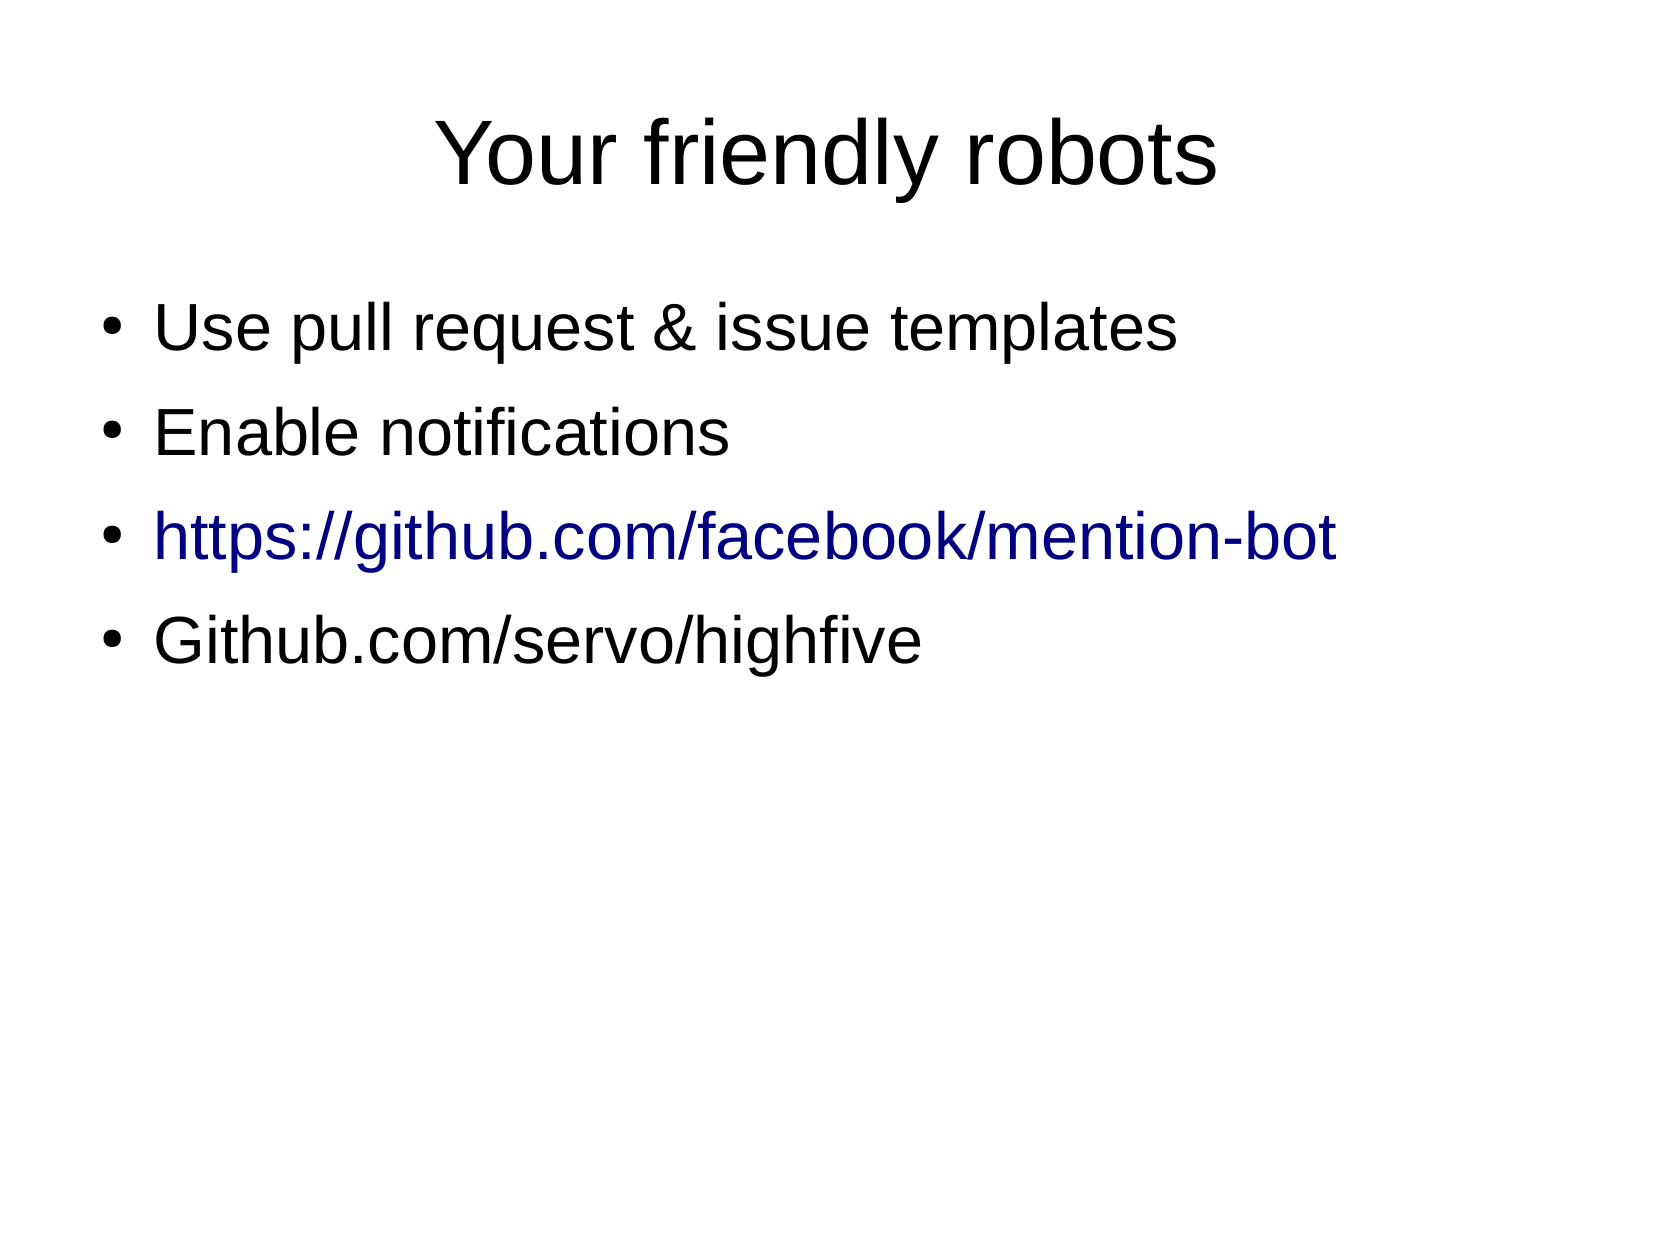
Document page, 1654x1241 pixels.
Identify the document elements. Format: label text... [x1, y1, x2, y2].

title Your friendly robots [82, 49, 1571, 257]
list Use pull request & issue templates Enable notifications https://github.com/facebook/mention-bot Github.com/servo/highfive [82, 290, 1571, 1010]
